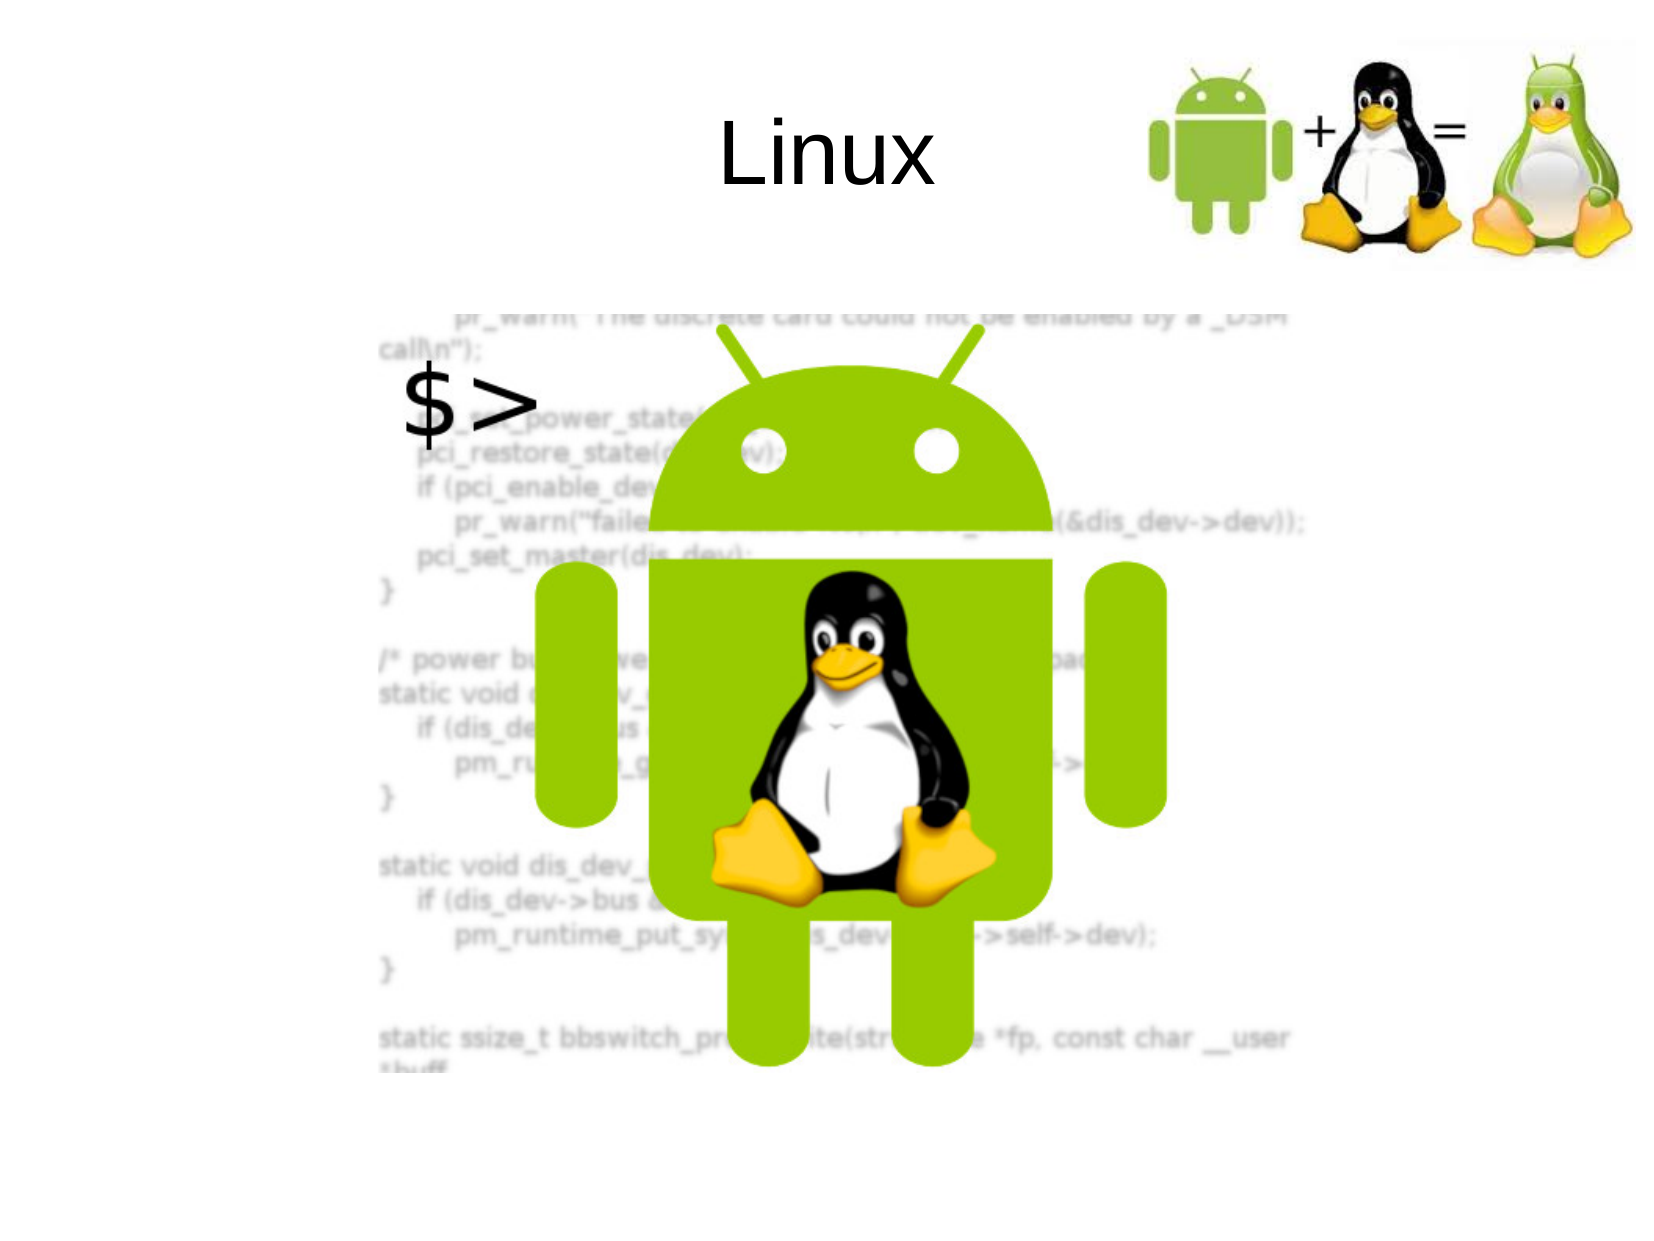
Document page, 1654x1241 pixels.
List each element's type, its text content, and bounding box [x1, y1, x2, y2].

picture [1147, 33, 1636, 286]
picture [366, 314, 1336, 1073]
title Linux [82, 49, 1147, 257]
